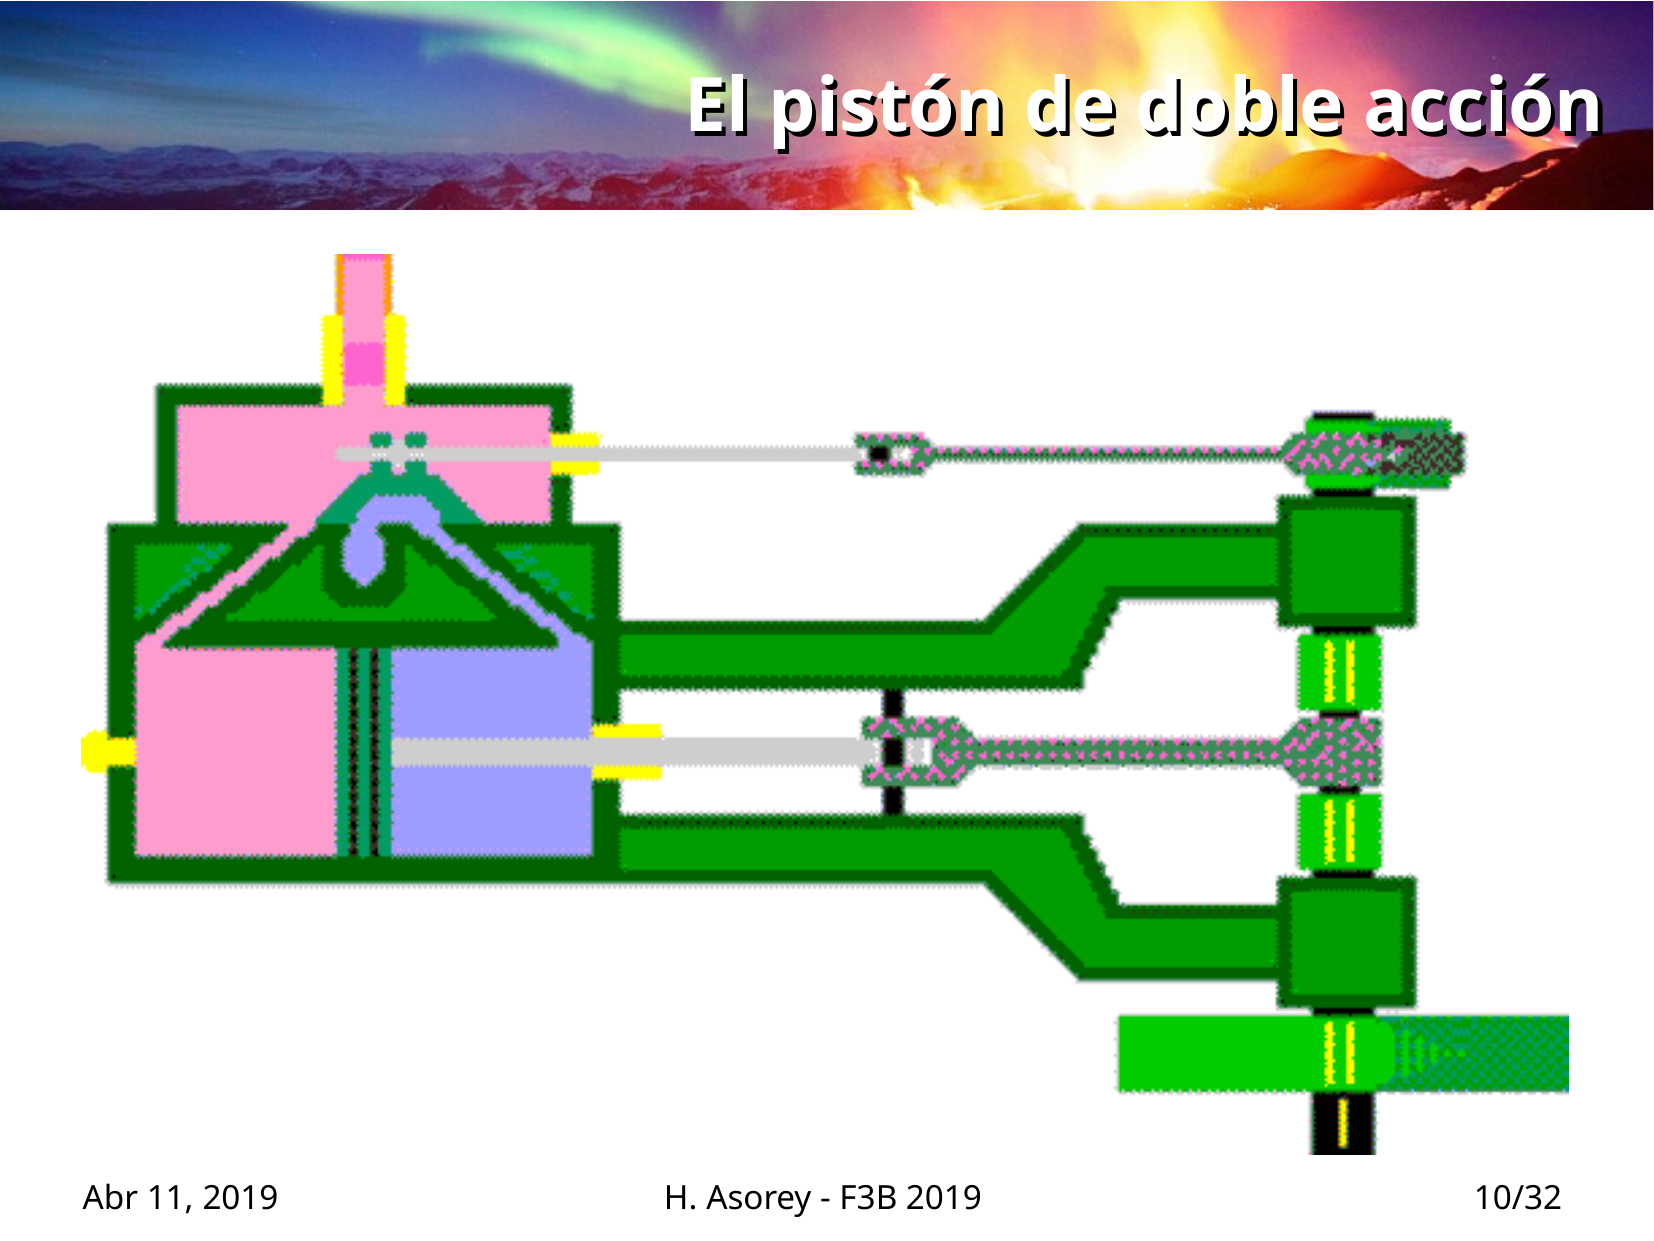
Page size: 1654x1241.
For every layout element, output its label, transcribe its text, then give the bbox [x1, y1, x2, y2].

picture [81, 254, 1569, 1156]
picture [0, 1, 1654, 210]
title El pistón de doble acción [45, 15, 1606, 191]
